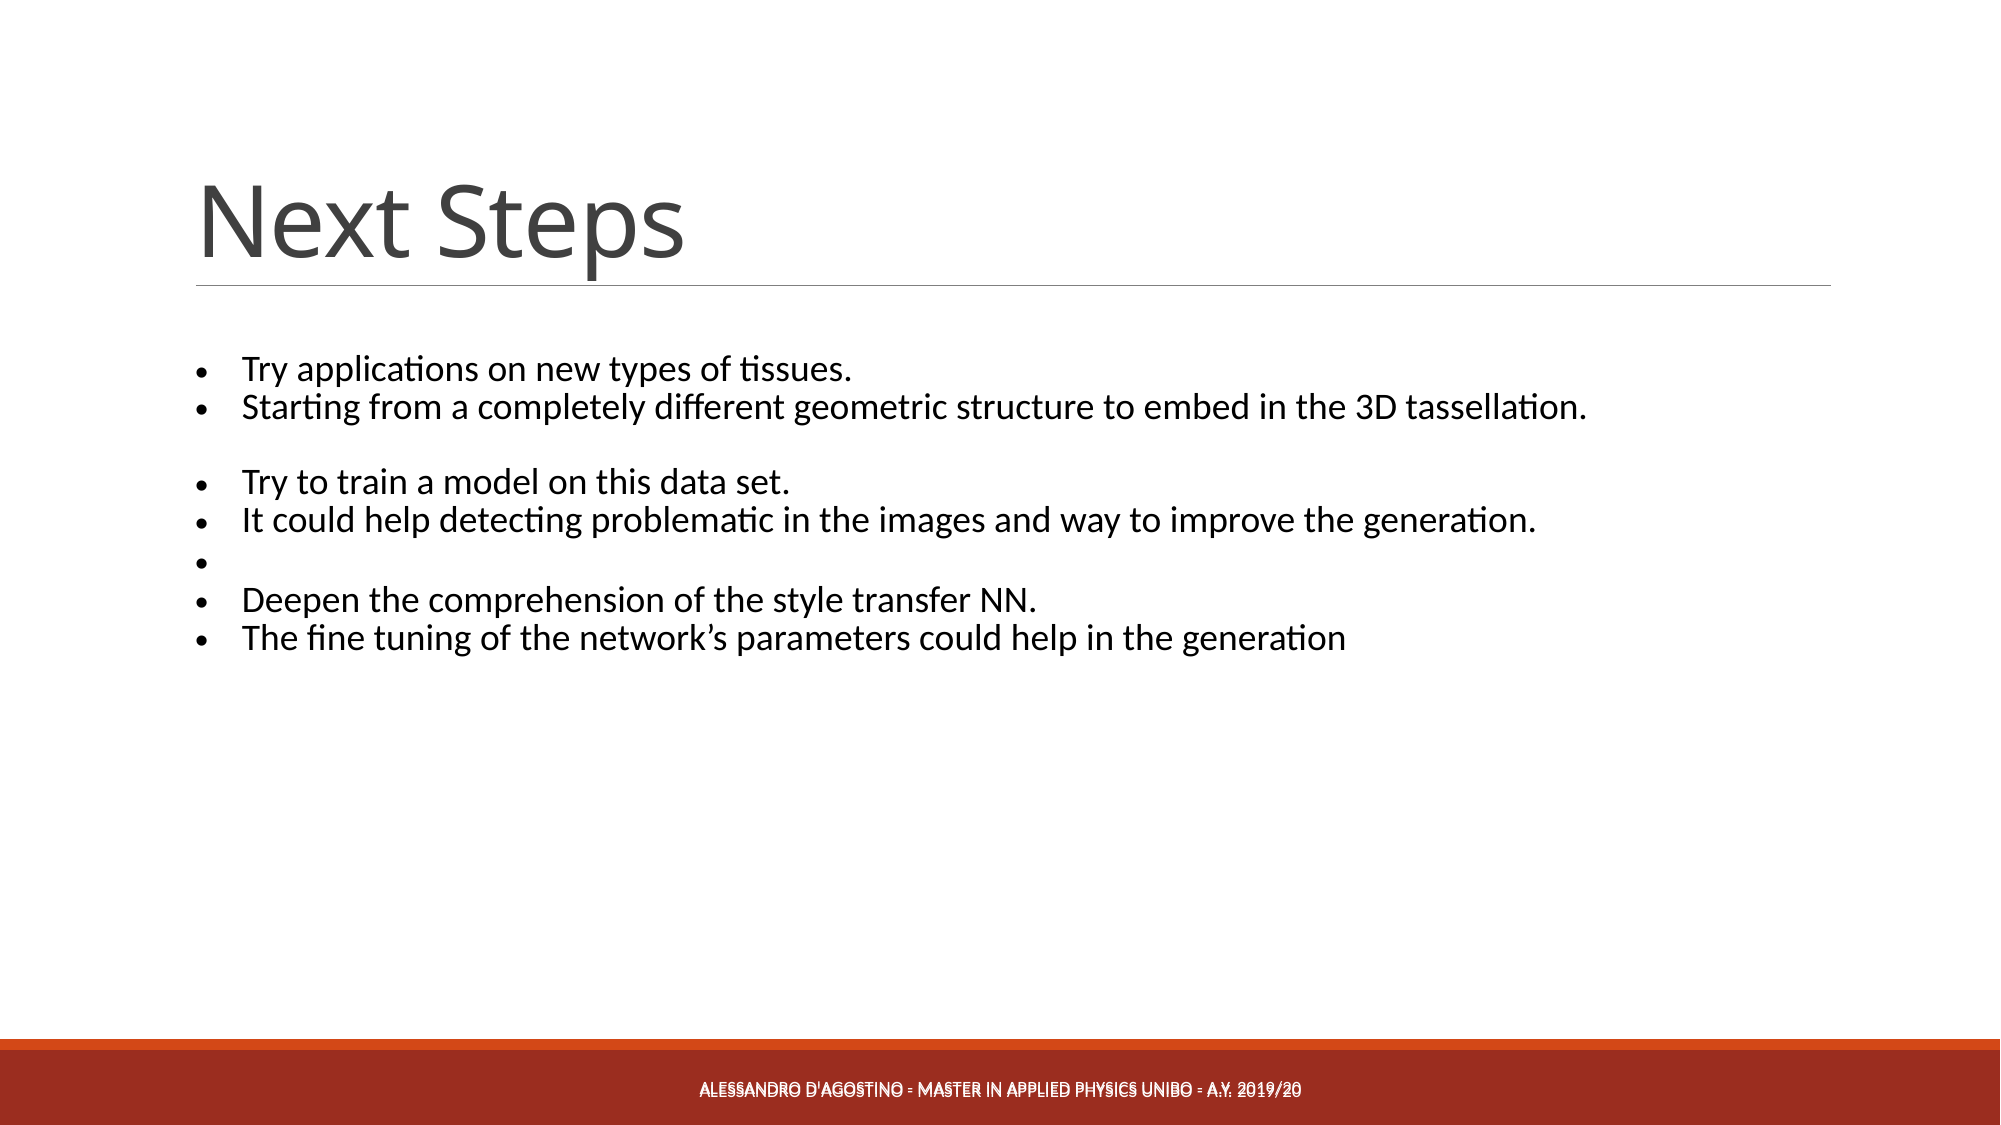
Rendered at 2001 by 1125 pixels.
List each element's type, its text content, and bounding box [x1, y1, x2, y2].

title Next Steps [180, 47, 1831, 286]
text_box Try applications on new types of tissues. Starting from a completely different geometric structure to embed in the 3D tassellation. Try to train a model on this data set. It could help detecting problematic in the images and way to improve the generation. Deepen the comprehension of the style transfer NN. The fine tuning of the network’s parameters could help in the generation [180, 345, 1848, 721]
text_box Alessandro d'Agostino - Master in Applied Physics UniBo - a.y. 2019/20 [604, 1059, 1396, 1120]
